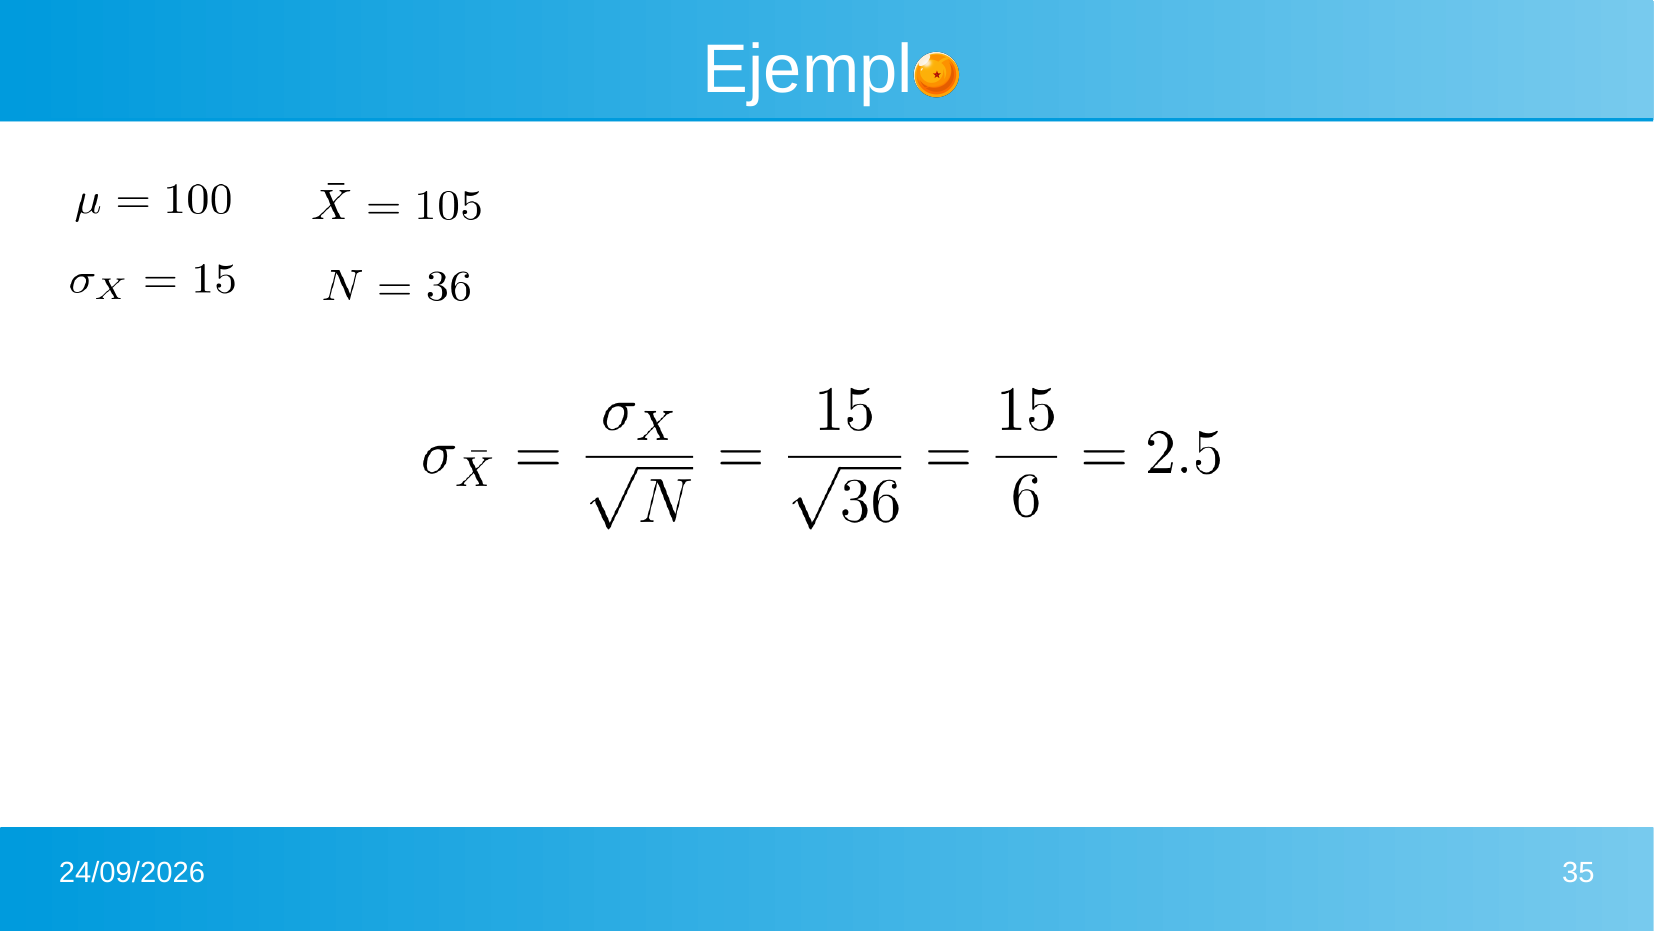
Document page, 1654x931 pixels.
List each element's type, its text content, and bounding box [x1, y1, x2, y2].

picture [323, 270, 470, 301]
picture [312, 183, 481, 221]
picture [421, 384, 1222, 531]
picture [70, 264, 235, 300]
picture [75, 184, 231, 222]
title Ejempl [59, 29, 1595, 108]
picture [909, 48, 966, 105]
